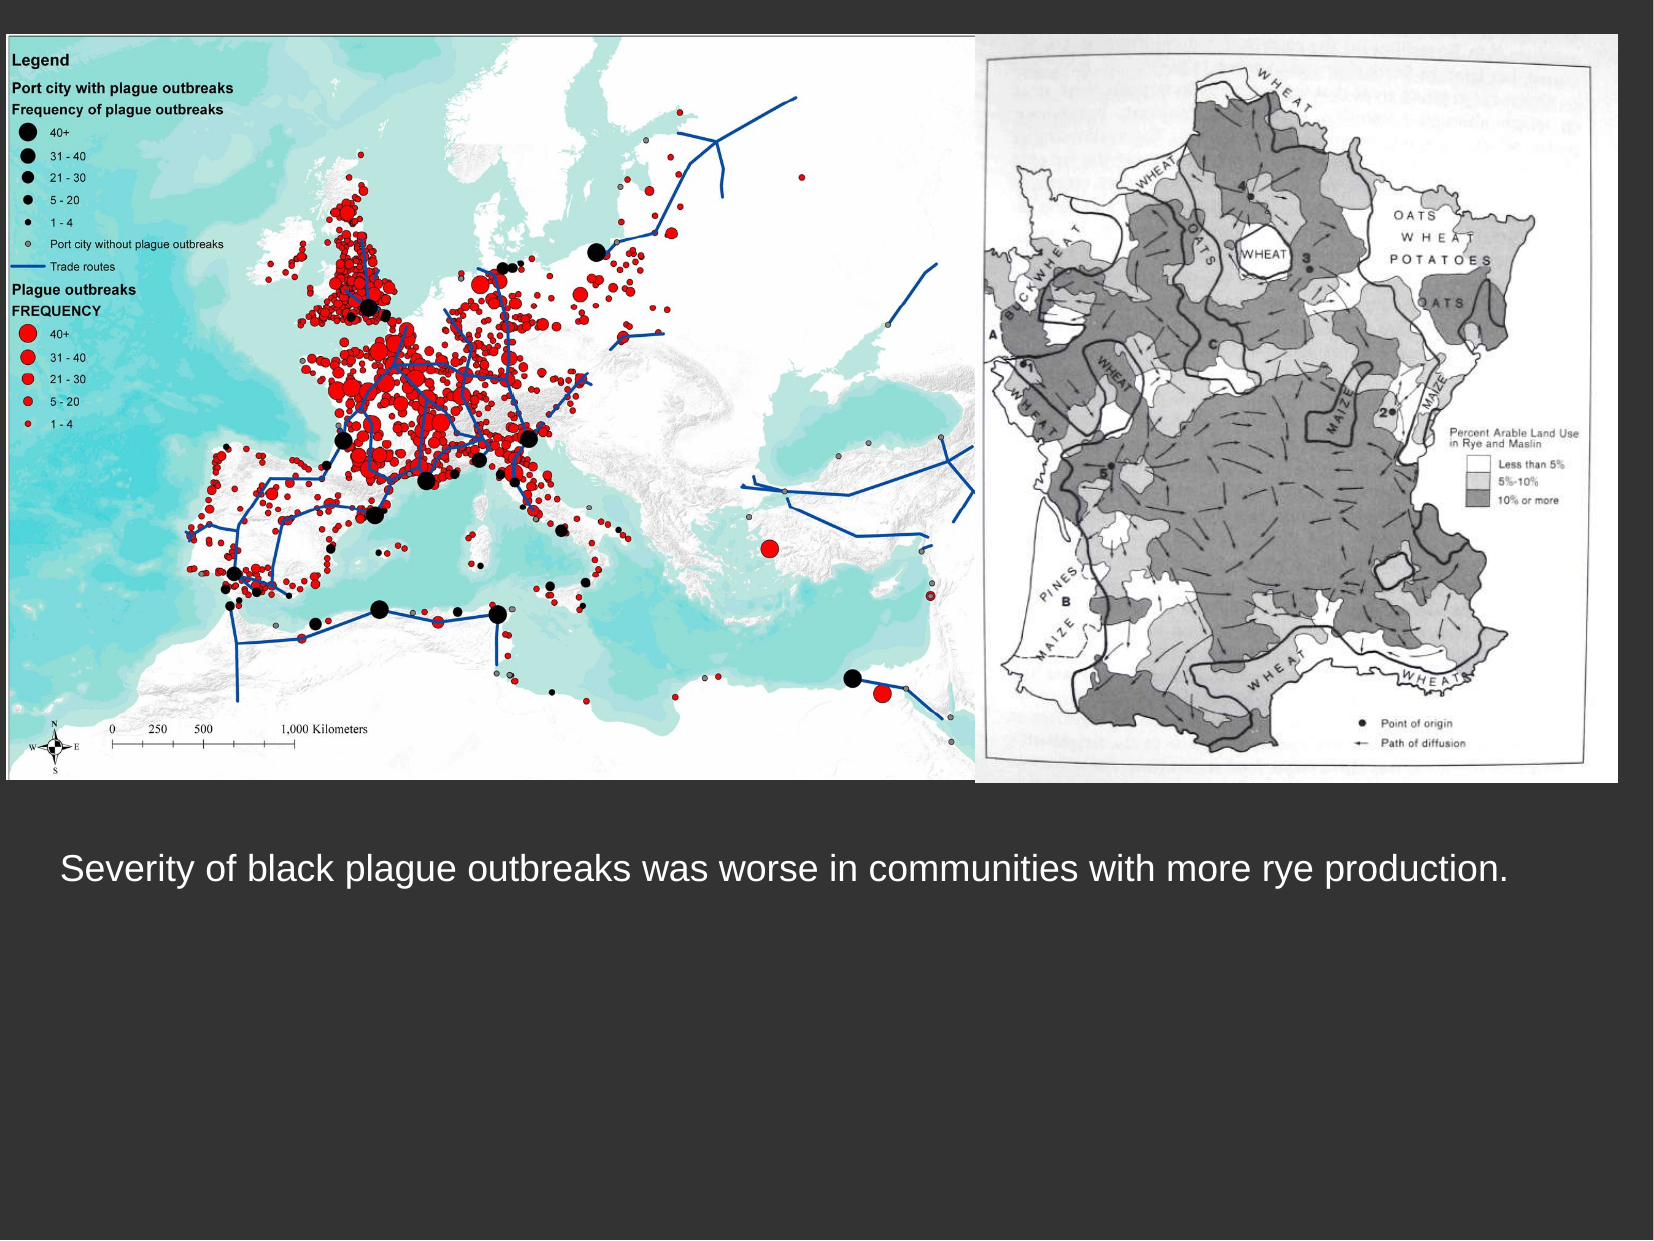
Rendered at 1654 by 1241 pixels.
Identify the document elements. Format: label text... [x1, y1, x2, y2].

text_box Severity of black plague outbreaks was worse in communities with more rye production. [45, 840, 1606, 897]
picture [6, 34, 1618, 783]
